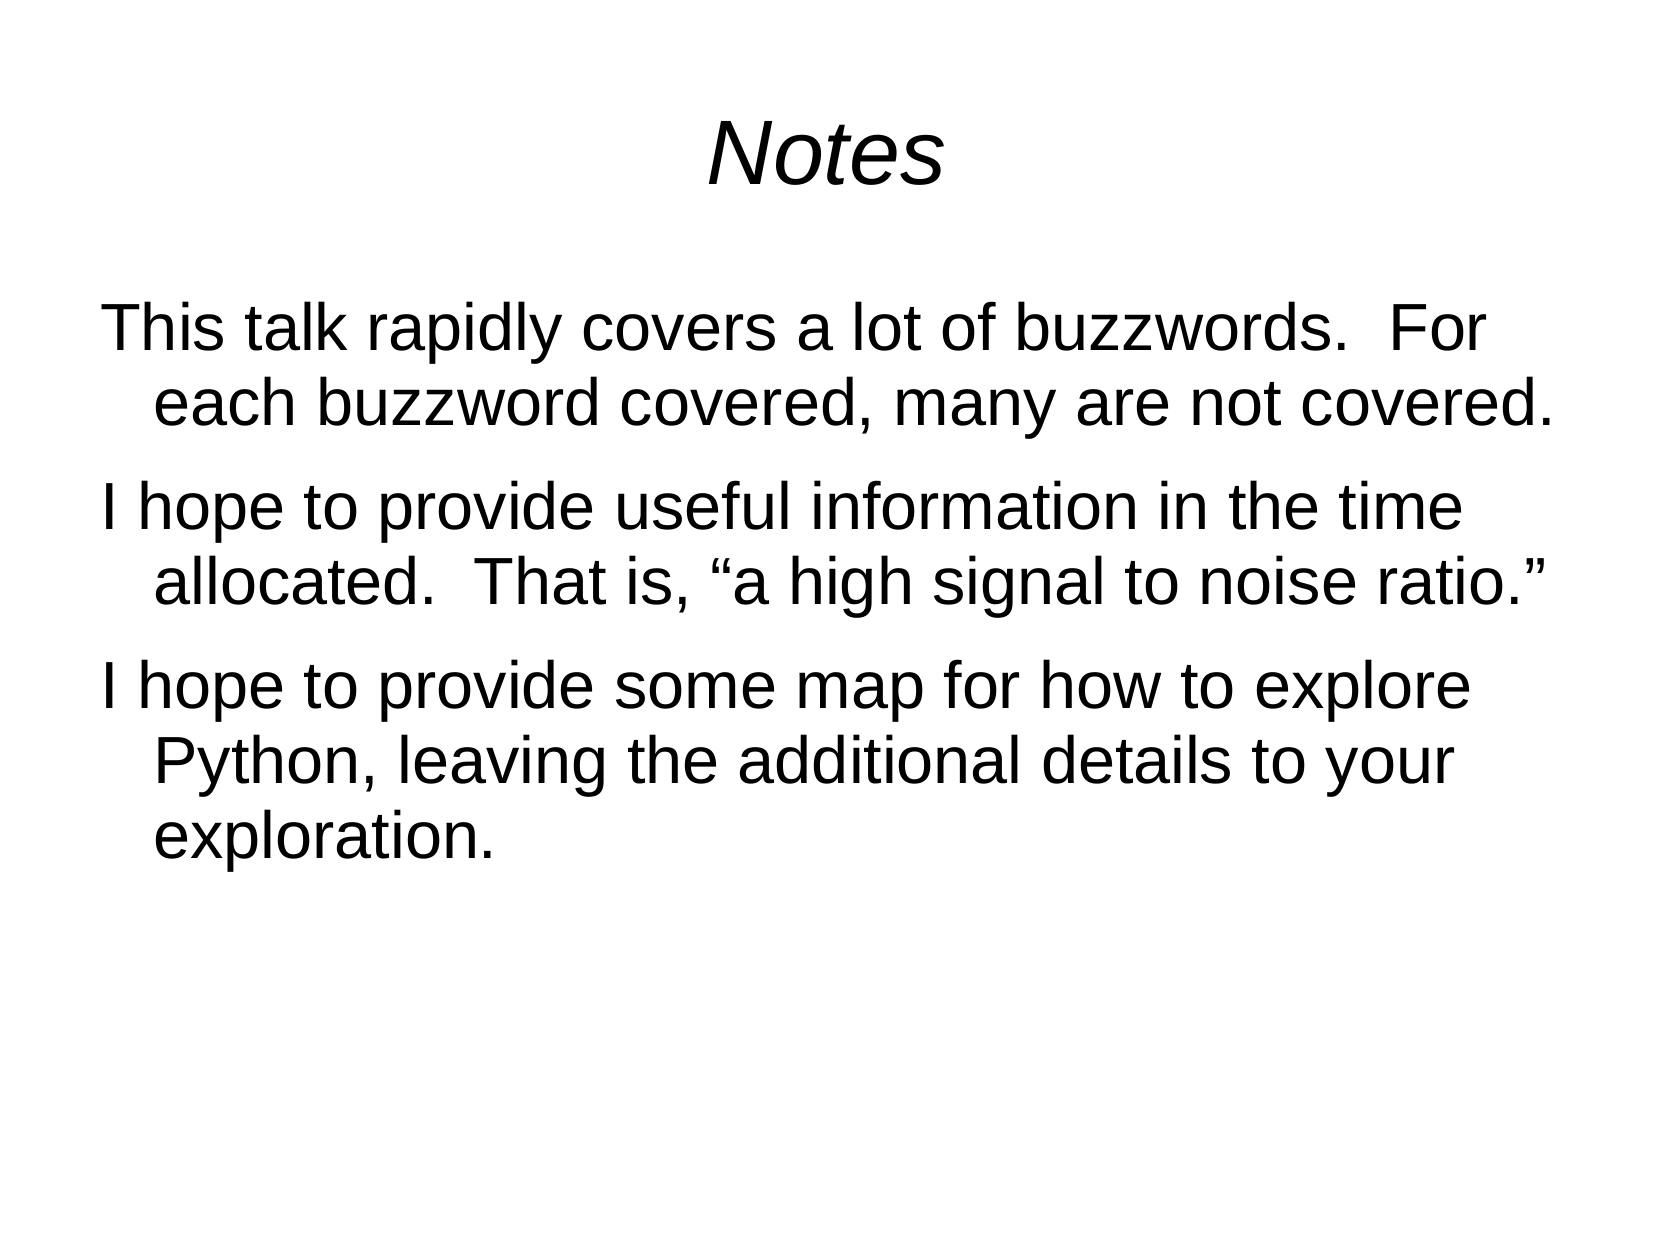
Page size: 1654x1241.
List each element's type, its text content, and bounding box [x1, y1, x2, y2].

title Notes [82, 56, 1571, 250]
list This talk rapidly covers a lot of buzzwords. For each buzzword covered, many are not covered. I hope to provide useful information in the time allocated. That is, “a high signal to noise ratio.” I hope to provide some map for how to explore Python, leaving the additional details to your exploration. [82, 290, 1571, 1094]
